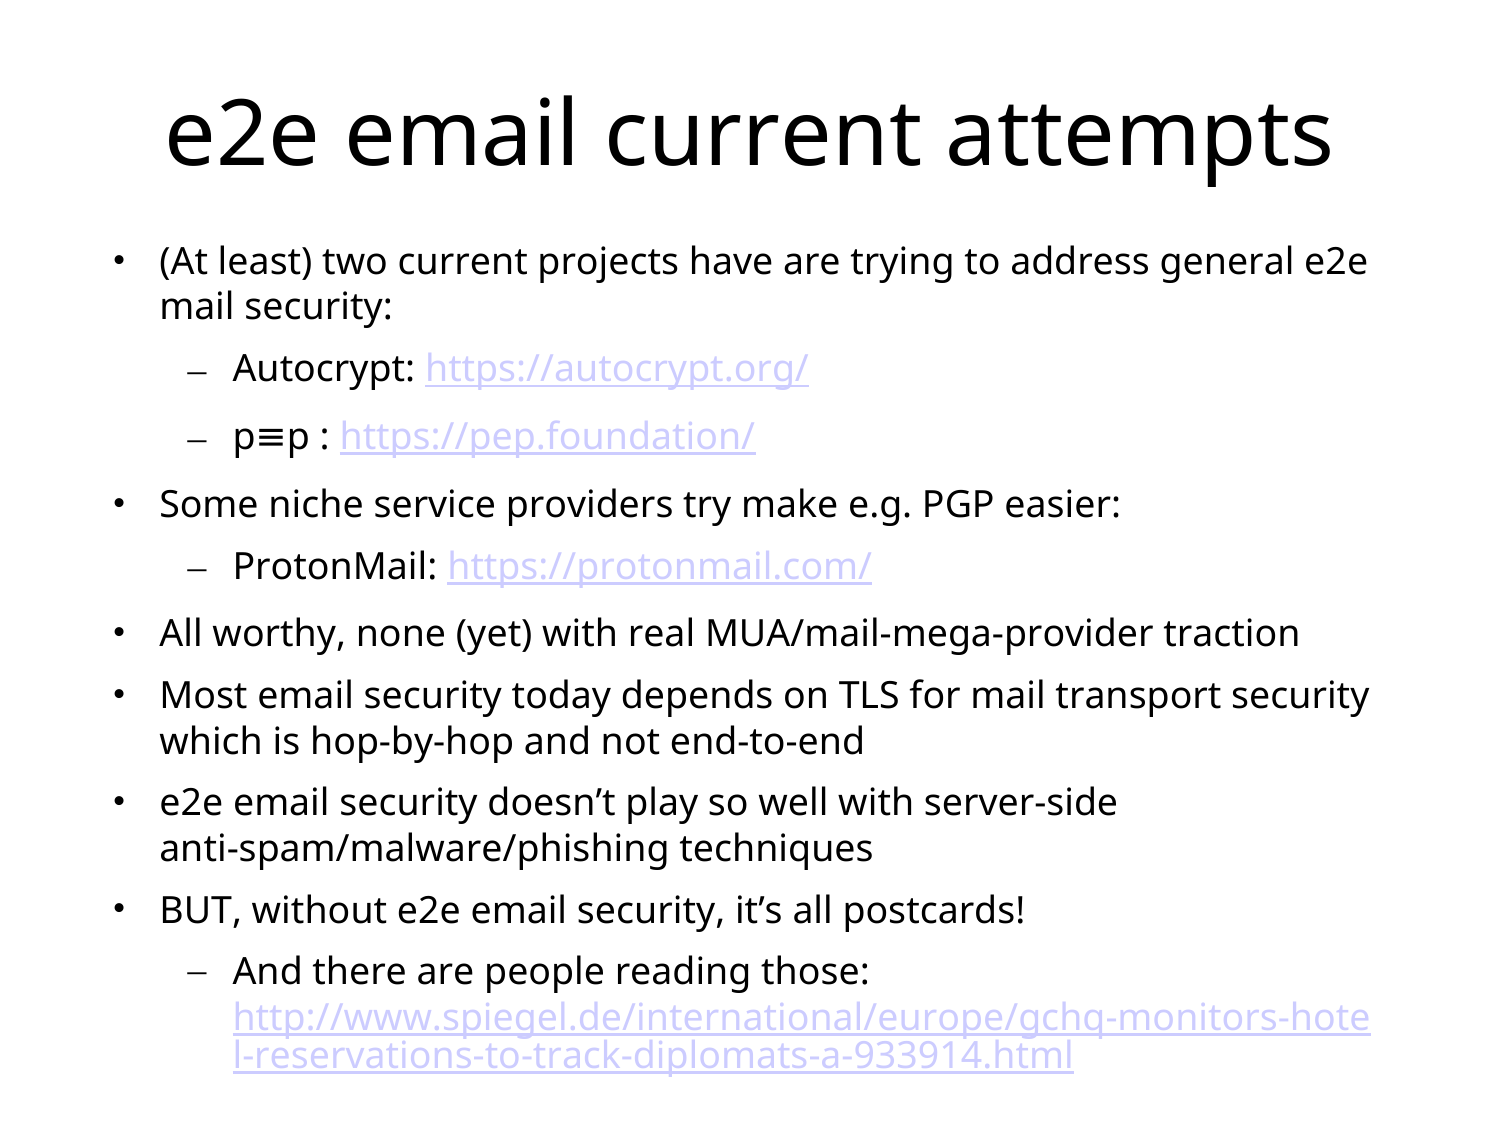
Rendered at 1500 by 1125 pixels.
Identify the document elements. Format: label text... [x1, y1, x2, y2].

text_box (At least) two current projects have are trying to address general e2e mail security: Autocrypt: https://autocrypt.org/ p≡p : https://pep.foundation/ Some niche service providers try make e.g. PGP easier: ProtonMail: https://protonmail.com/ All worthy, none (yet) with real MUA/mail-mega-provider traction Most email security today depends on TLS for mail transport security which is hop-by-hop and not end-to-end e2e email security doesn’t play so well with server-side anti-spam/malware/phishing techniques BUT, without e2e email security, it’s all postcards! And there are people reading those: http://www.spiegel.de/international/europe/gchq-monitors-hotel-reservations-to-track-diplomats-a-933914.html [112, 236, 1378, 912]
text_box e2e email current attempts [112, 34, 1388, 223]
